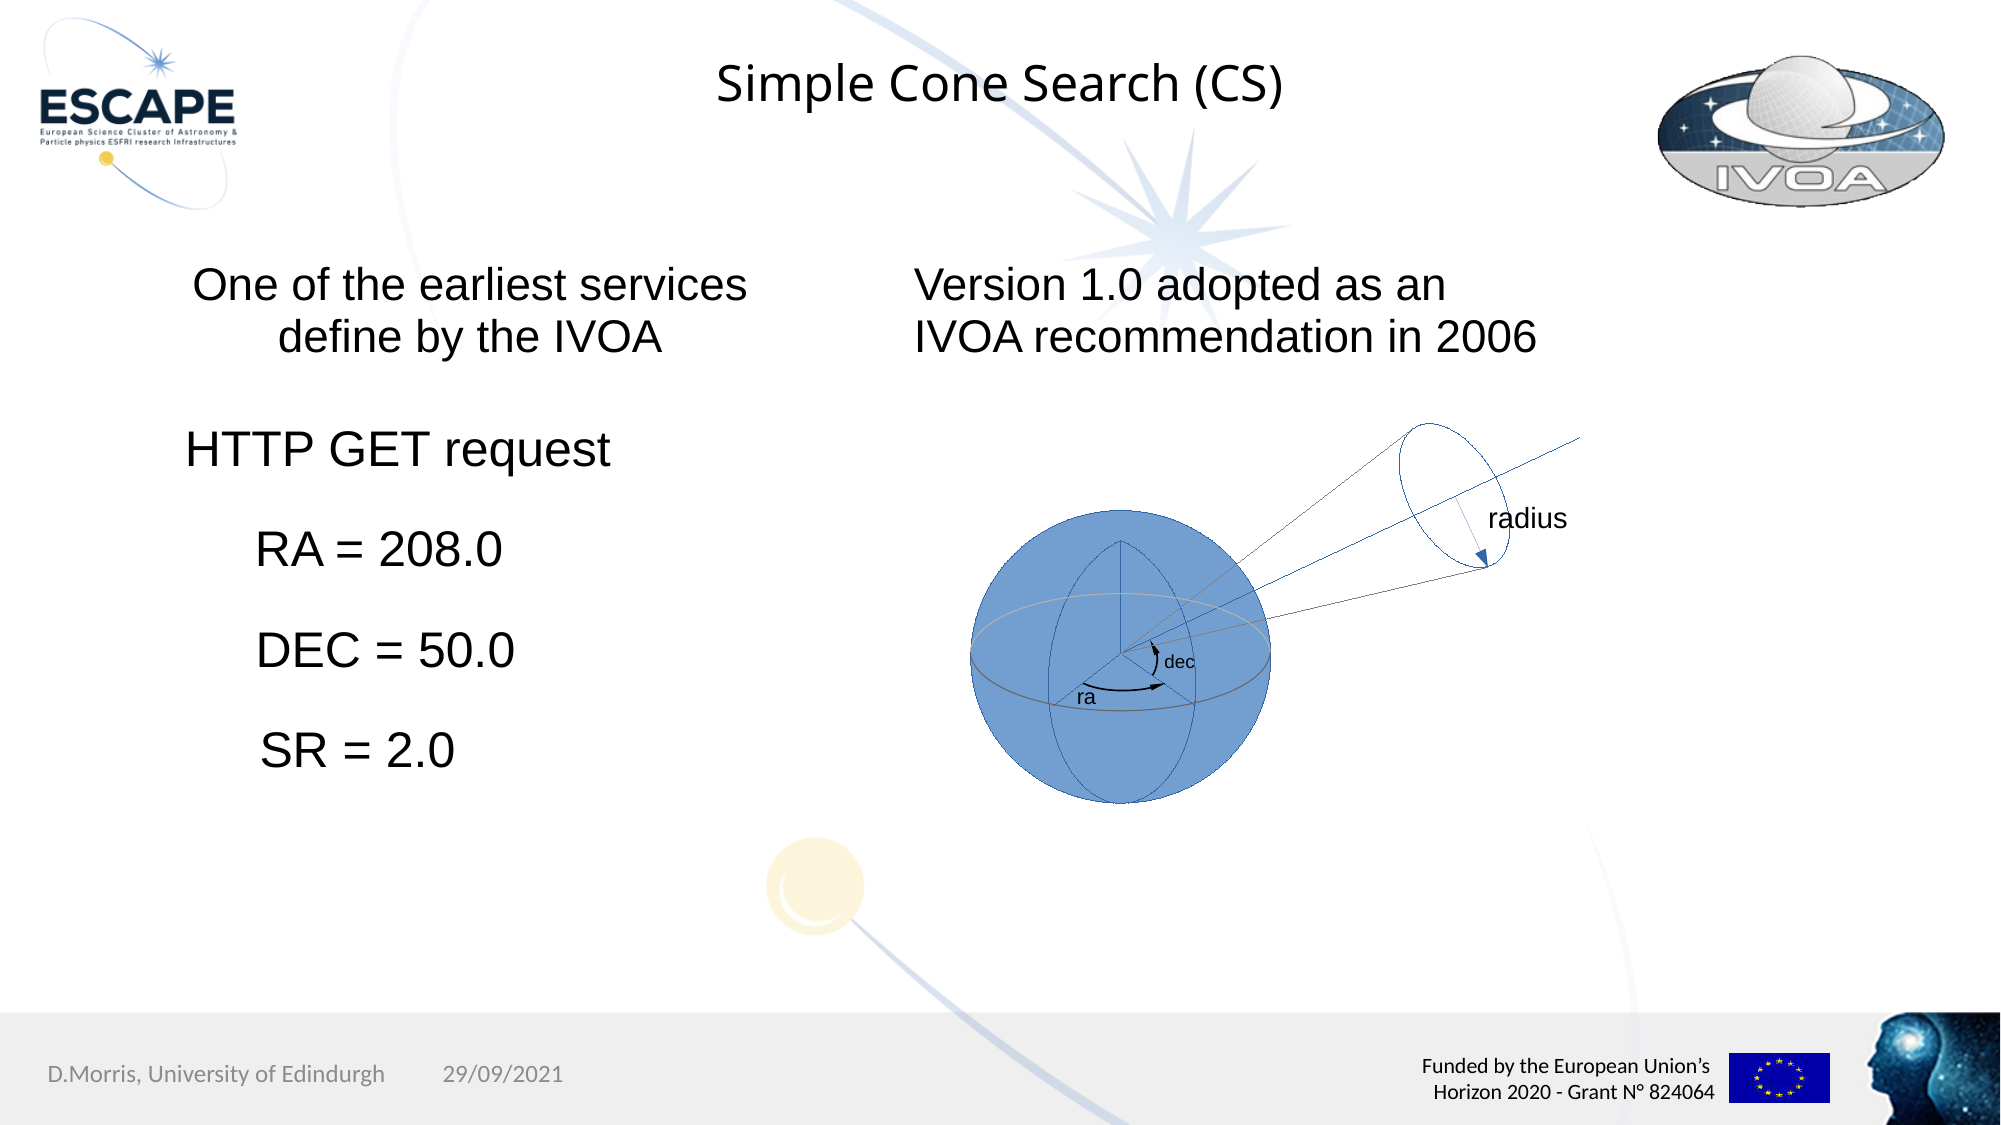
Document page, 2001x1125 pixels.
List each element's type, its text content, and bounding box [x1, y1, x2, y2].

text_box RA = 208.0 [240, 514, 533, 585]
title Simple Cone Search (CS) [481, 11, 1519, 150]
text_box DEC = 50.0 [240, 614, 545, 686]
text_box SR = 2.0 [244, 714, 471, 786]
picture [0, 0, 2001, 1125]
text_box Version 1.0 adopted as an IVOA recommendation in 2006 [899, 251, 1553, 370]
slide_number 29/09/2021 [427, 1042, 684, 1103]
footer D.Morris, University of Edindurgh [32, 1042, 414, 1103]
text_box HTTP GET request [170, 413, 626, 484]
text_box [969, 510, 1271, 804]
text_box One of the earliest services define by the IVOA [177, 251, 815, 370]
text_box dec [1149, 644, 1210, 681]
text_box ra [1062, 677, 1112, 717]
text_box radius [1473, 494, 1583, 543]
